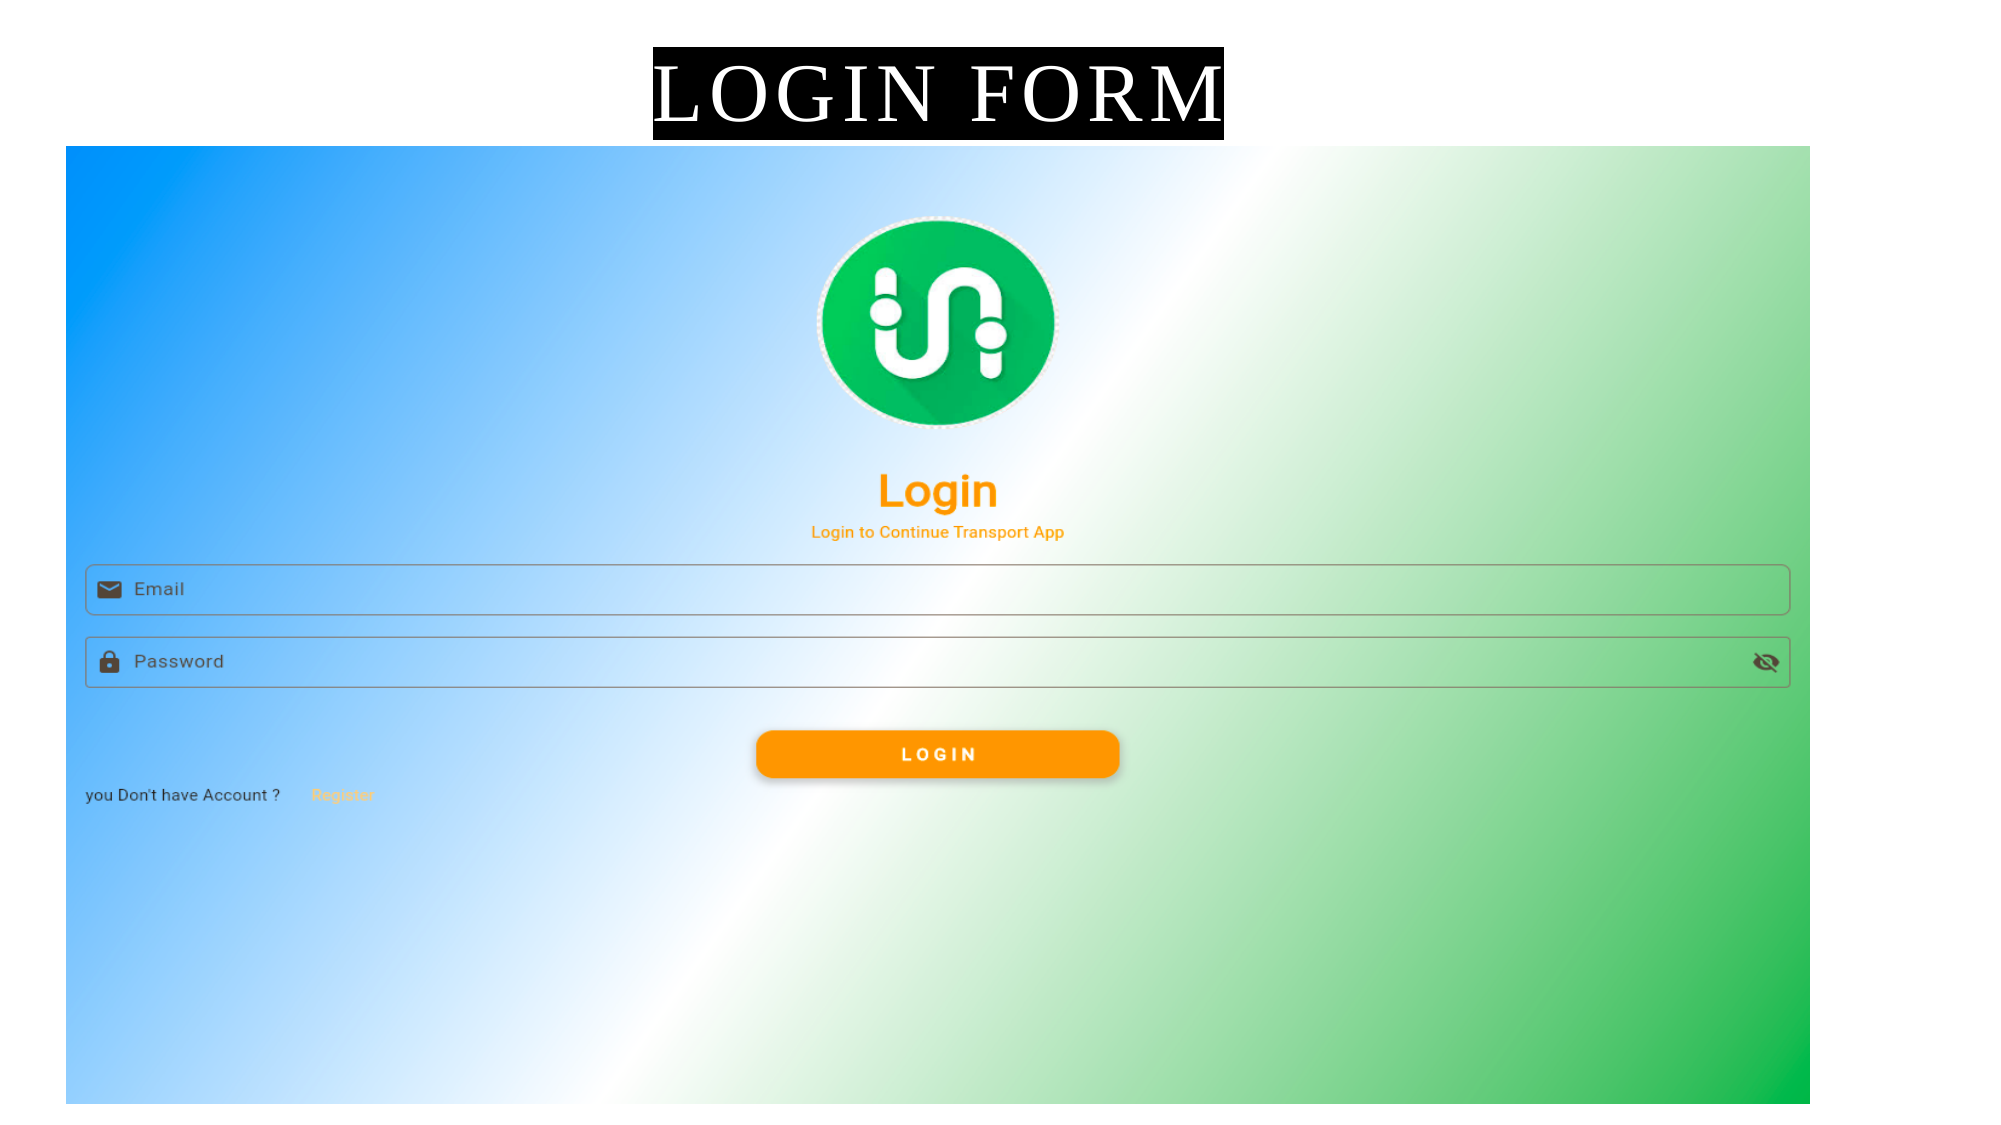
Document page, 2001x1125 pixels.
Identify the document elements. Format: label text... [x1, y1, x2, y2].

picture [66, 146, 1810, 1104]
title Login form [66, 0, 1810, 146]
